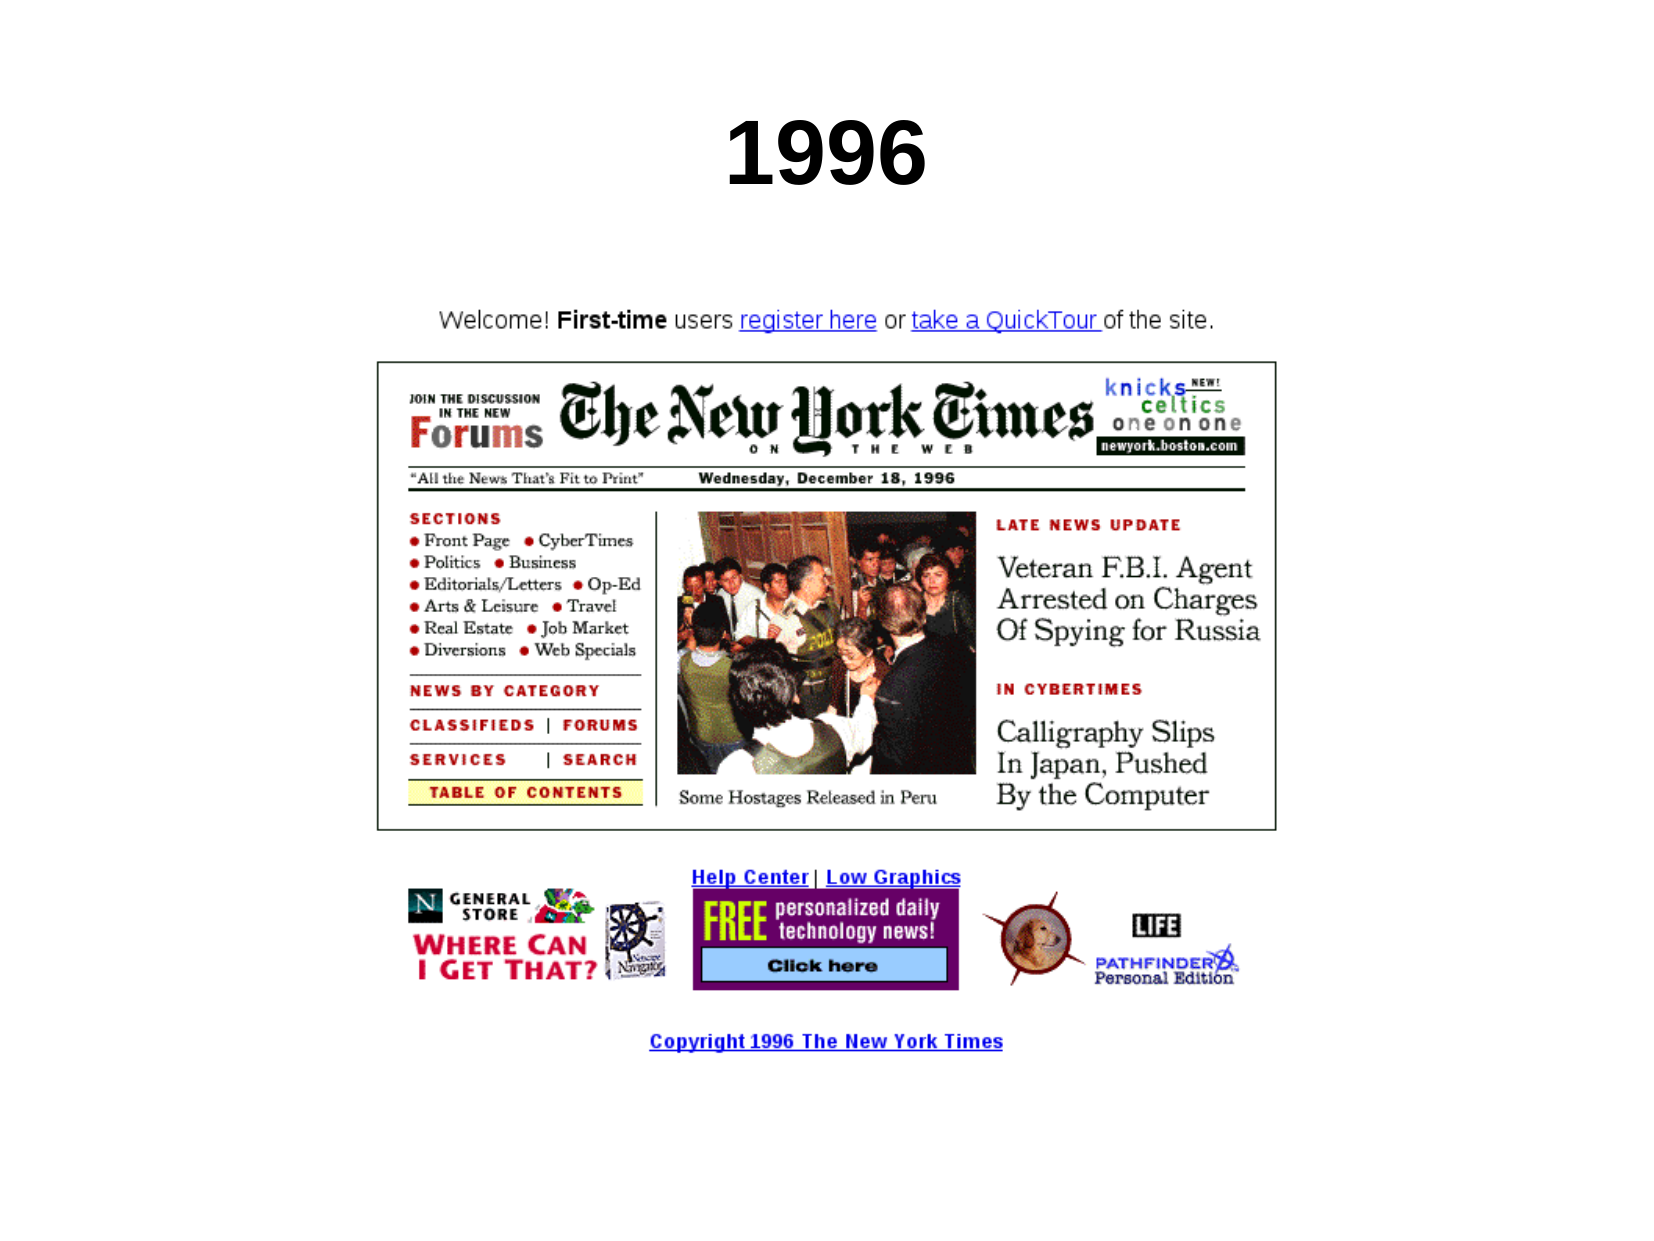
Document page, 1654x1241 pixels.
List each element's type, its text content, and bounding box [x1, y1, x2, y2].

picture [371, 296, 1283, 1075]
title 1996 [82, 49, 1571, 257]
